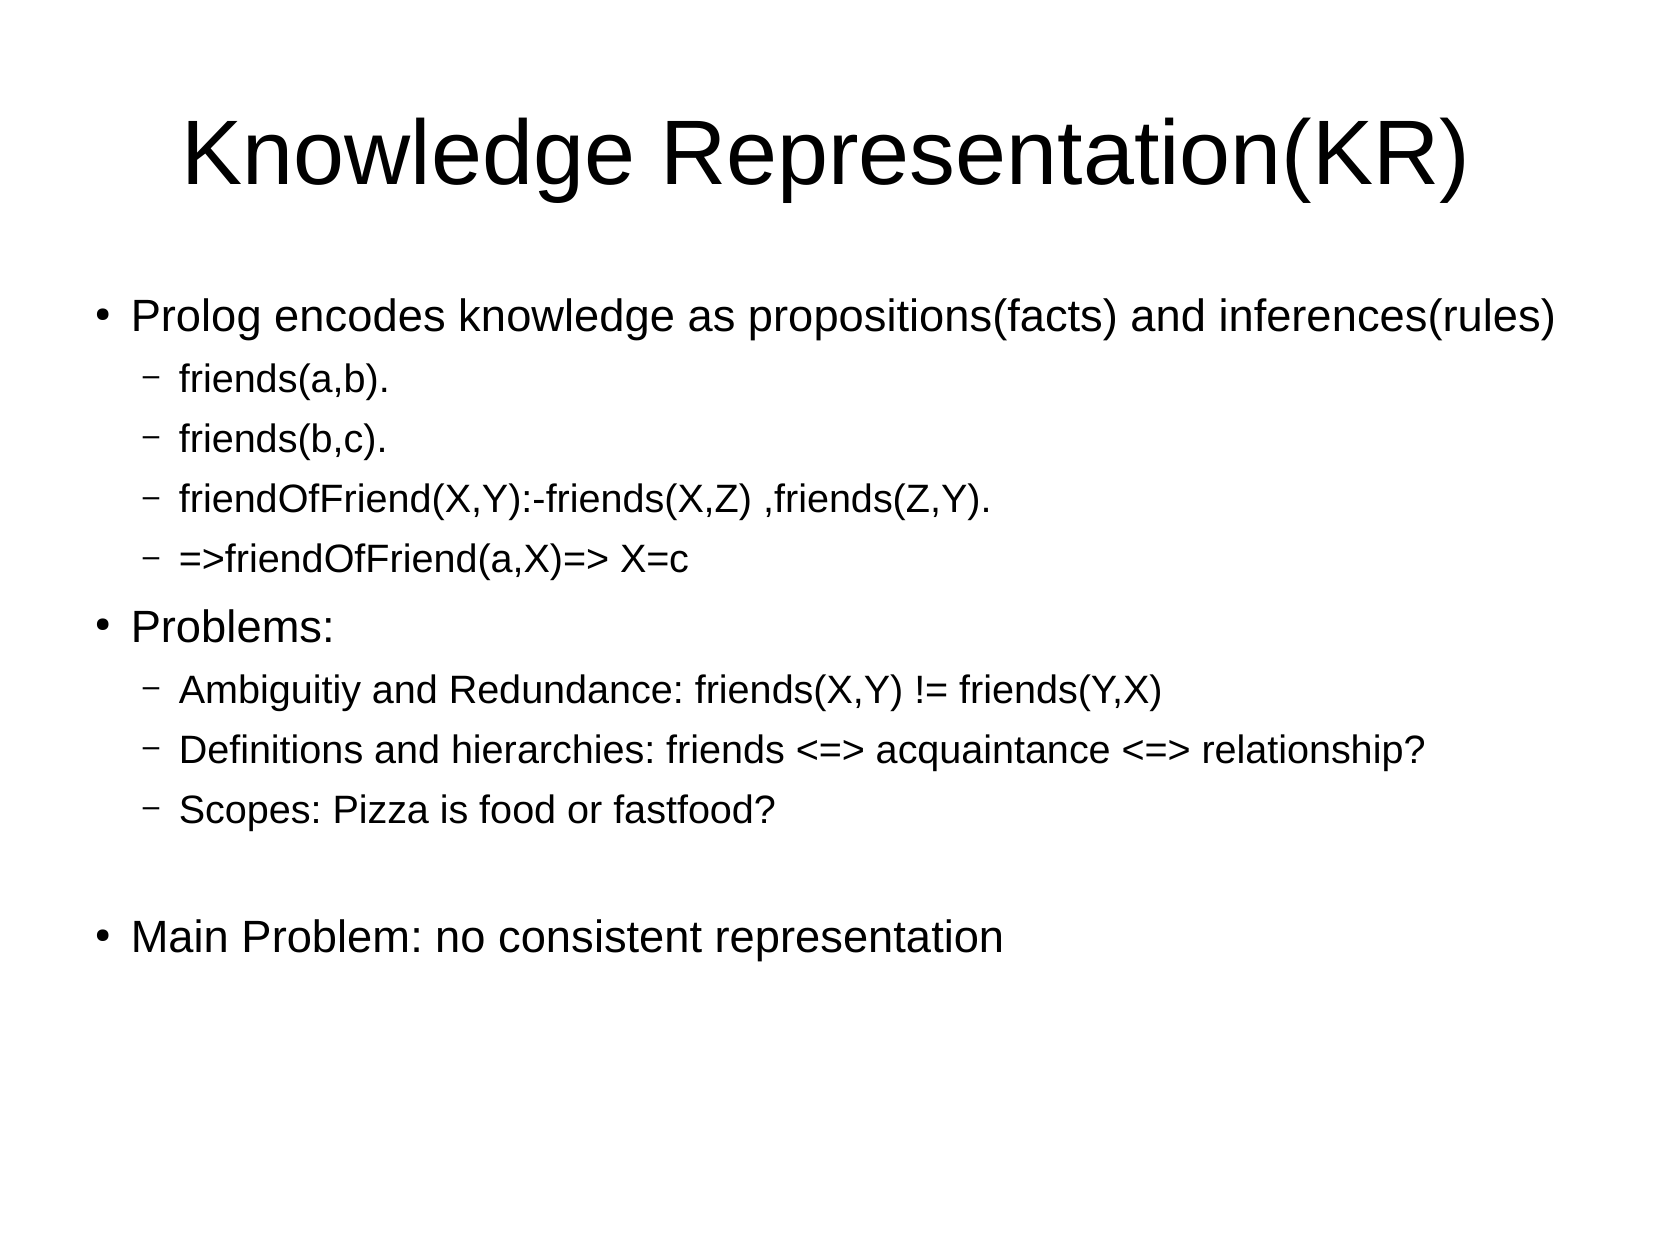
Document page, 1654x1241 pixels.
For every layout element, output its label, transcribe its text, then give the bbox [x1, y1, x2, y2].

title Knowledge Representation(KR) [82, 49, 1571, 257]
list Prolog encodes knowledge as propositions(facts) and inferences(rules) friends(a,b). friends(b,c). friendOfFriend(X,Y):-friends(X,Z) ,friends(Z,Y). =>friendOfFriend(a,X)=> X=c Problems: Ambiguitiy and Redundance: friends(X,Y) != friends(Y,X) Definitions and hierarchies: friends <=> acquaintance <=> relationship? Scopes: Pizza is food or fastfood? Main Problem: no consistent representation [82, 290, 1571, 1010]
